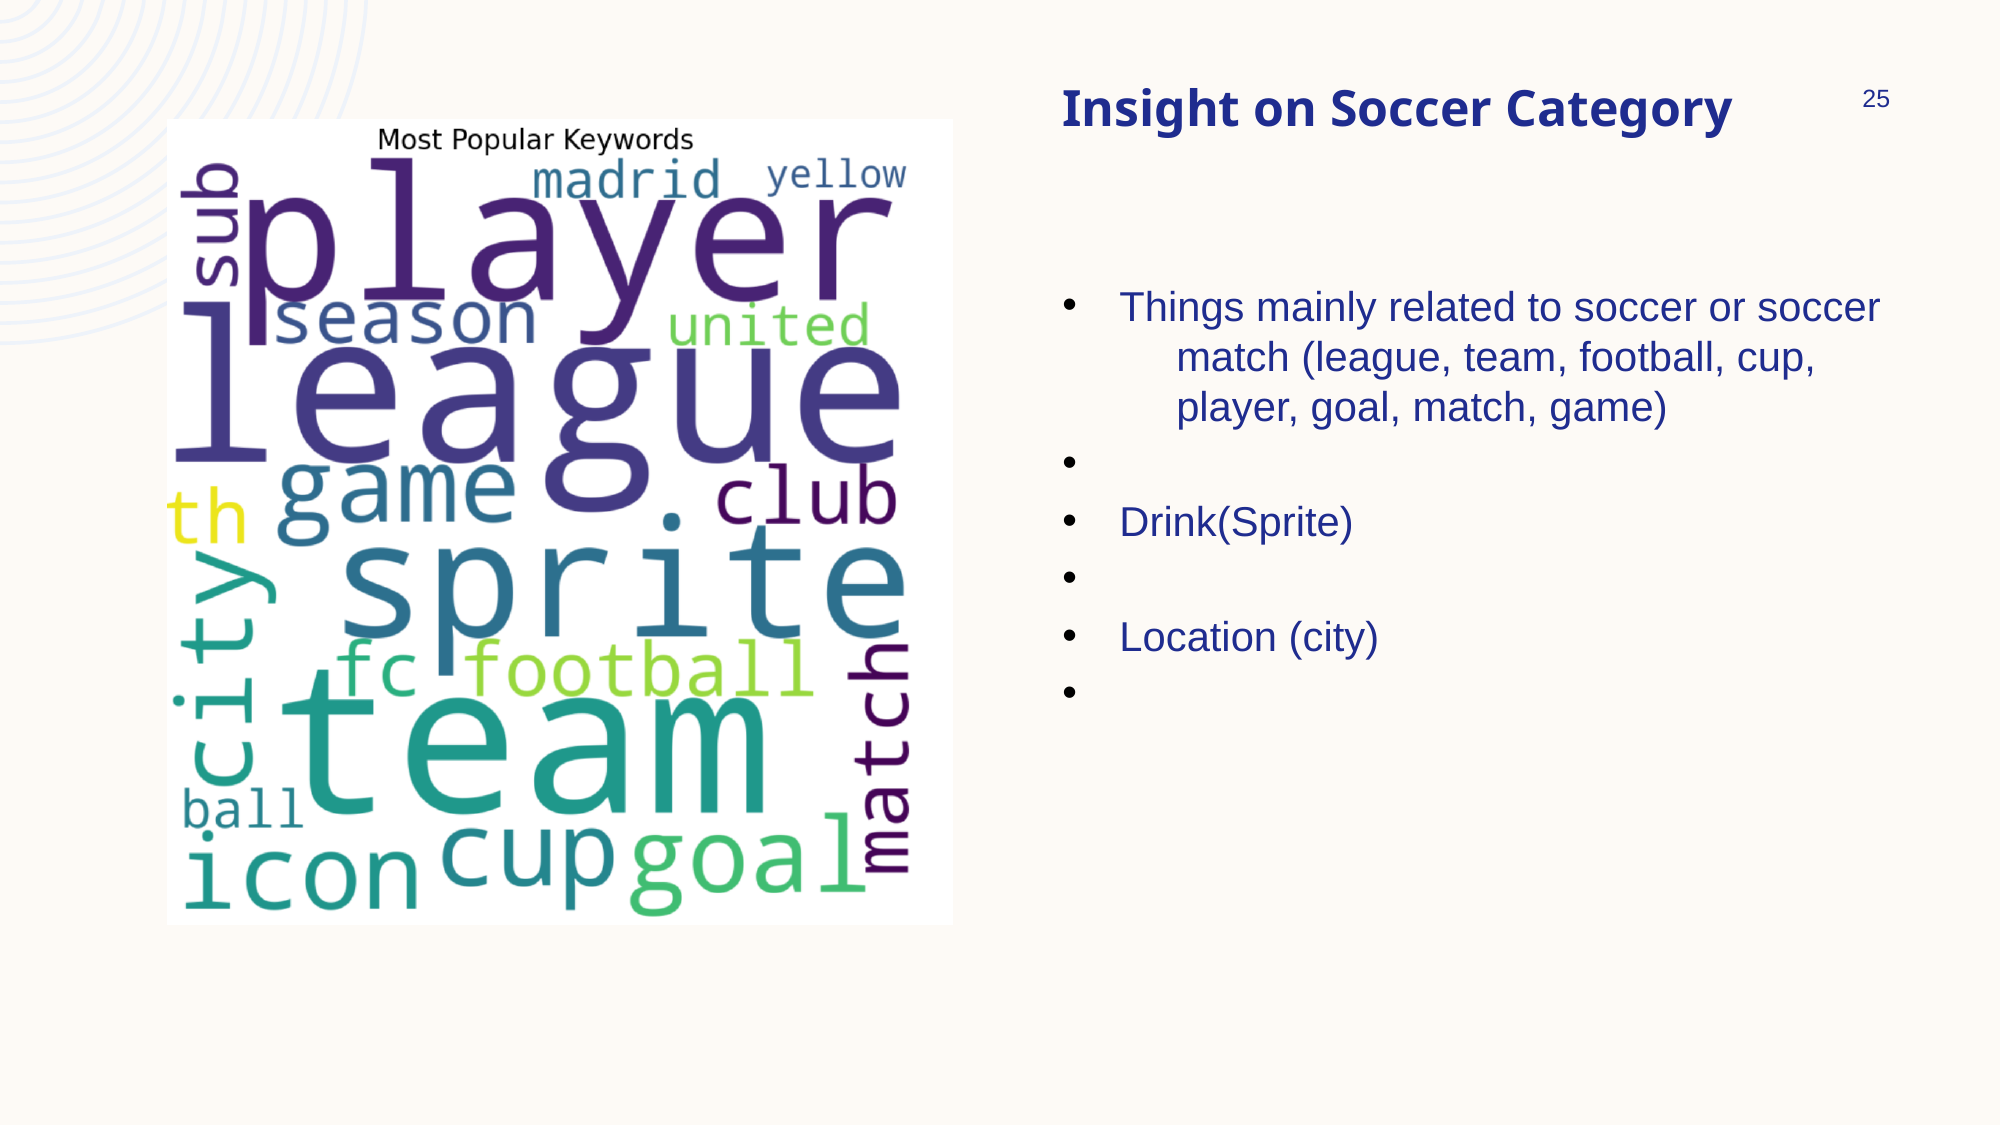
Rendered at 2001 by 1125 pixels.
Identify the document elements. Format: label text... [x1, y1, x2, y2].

picture [167, 120, 953, 925]
list Insight on Soccer Category Things mainly related to soccer or soccer match (league, team, football, cup, player, goal, match, game) Drink(Sprite) Location (city) [1047, 69, 1942, 1056]
text_box [1795, 75, 1958, 121]
